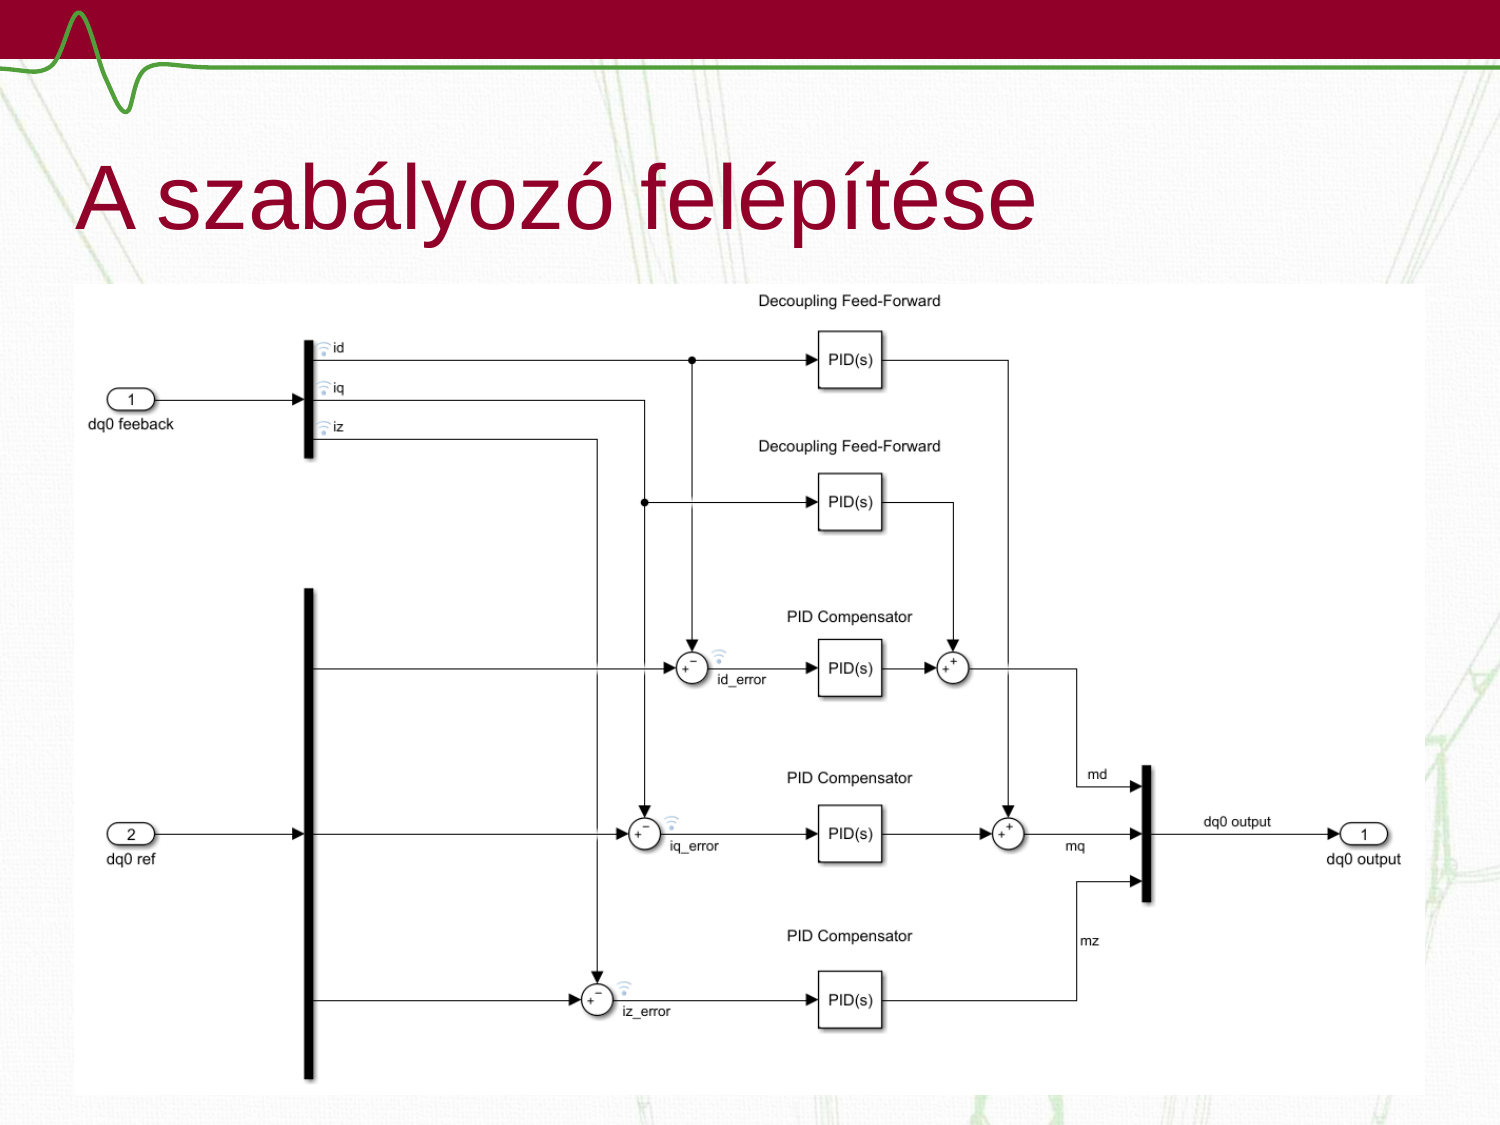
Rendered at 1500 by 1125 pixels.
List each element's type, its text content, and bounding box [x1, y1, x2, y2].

picture [0, 59, 53, 69]
picture [102, 59, 1500, 103]
title A szabályozó felépítése [75, 103, 1425, 284]
picture [0, 59, 1500, 1125]
